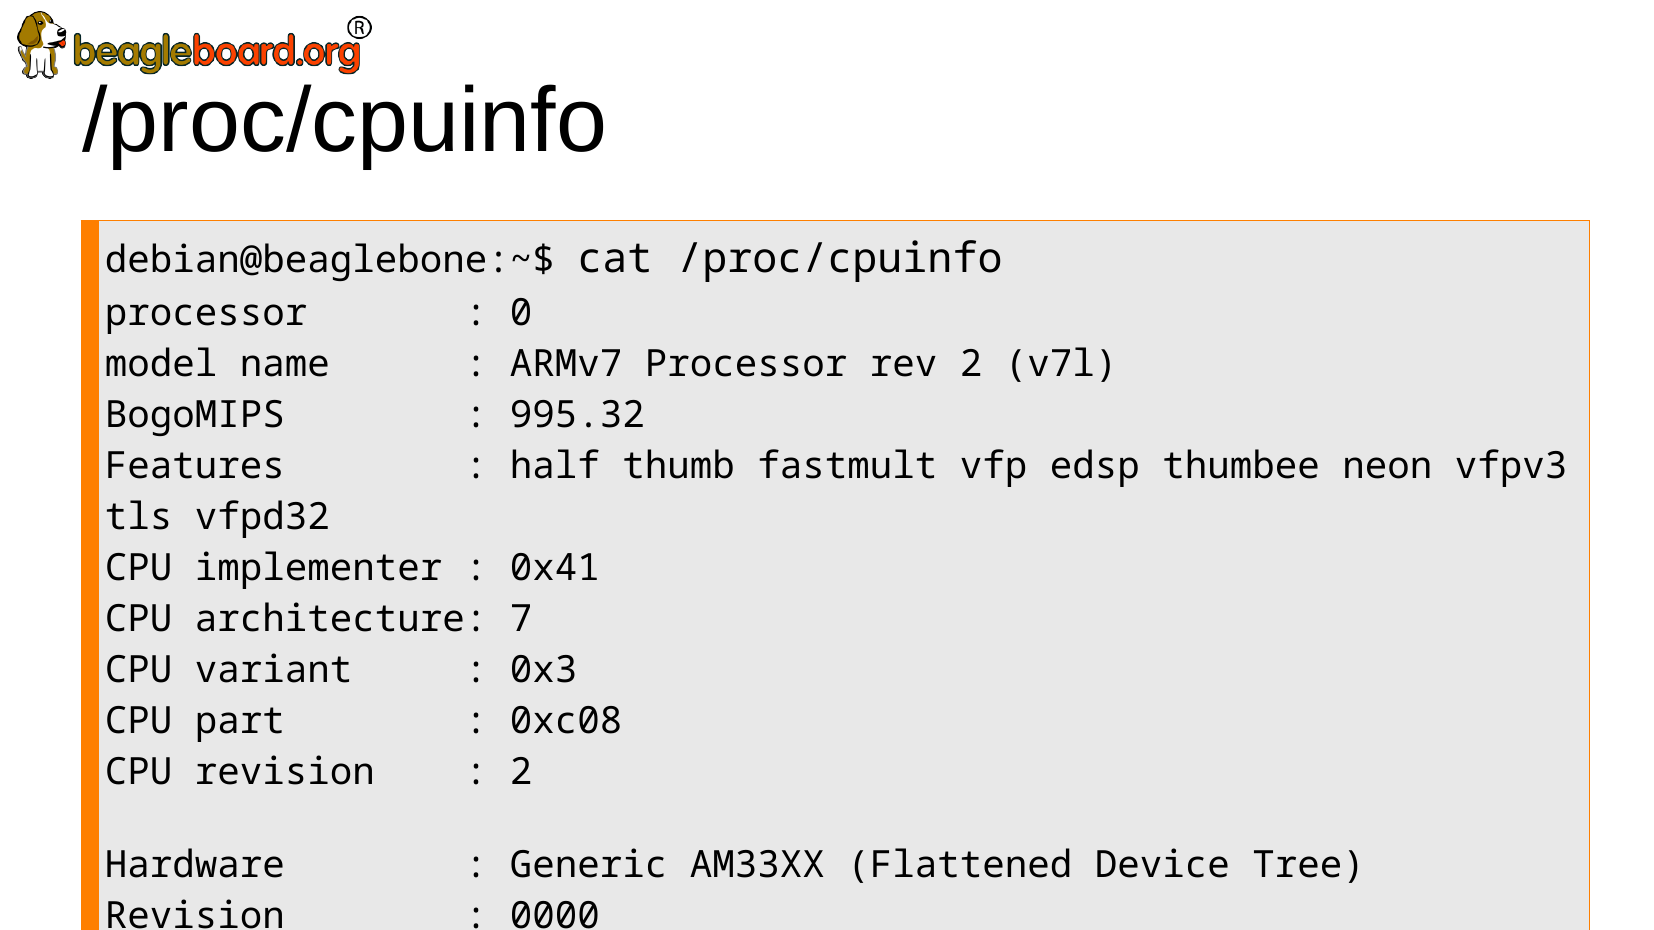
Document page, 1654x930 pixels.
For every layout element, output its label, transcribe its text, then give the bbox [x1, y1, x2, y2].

table_header debian@beaglebone:~$ cat /proc/cpuinfo processor : 0 model name : ARMv7 Processor rev 2 (v7l) BogoMIPS : 995.32 Features : half thumb fastmult vfp edsp thumbee neon vfpv3 tls vfpd32 CPU implementer : 0x41 CPU architecture: 7 CPU variant : 0x3 CPU part : 0xc08 CPU revision : 2 Hardware : Generic AM33XX (Flattened Device Tree) Revision : 0000 Serial : 1741GPB42934 [99, 221, 1589, 930]
picture [17, 11, 372, 79]
text_box /proc/cpuinfo [82, 37, 1571, 193]
